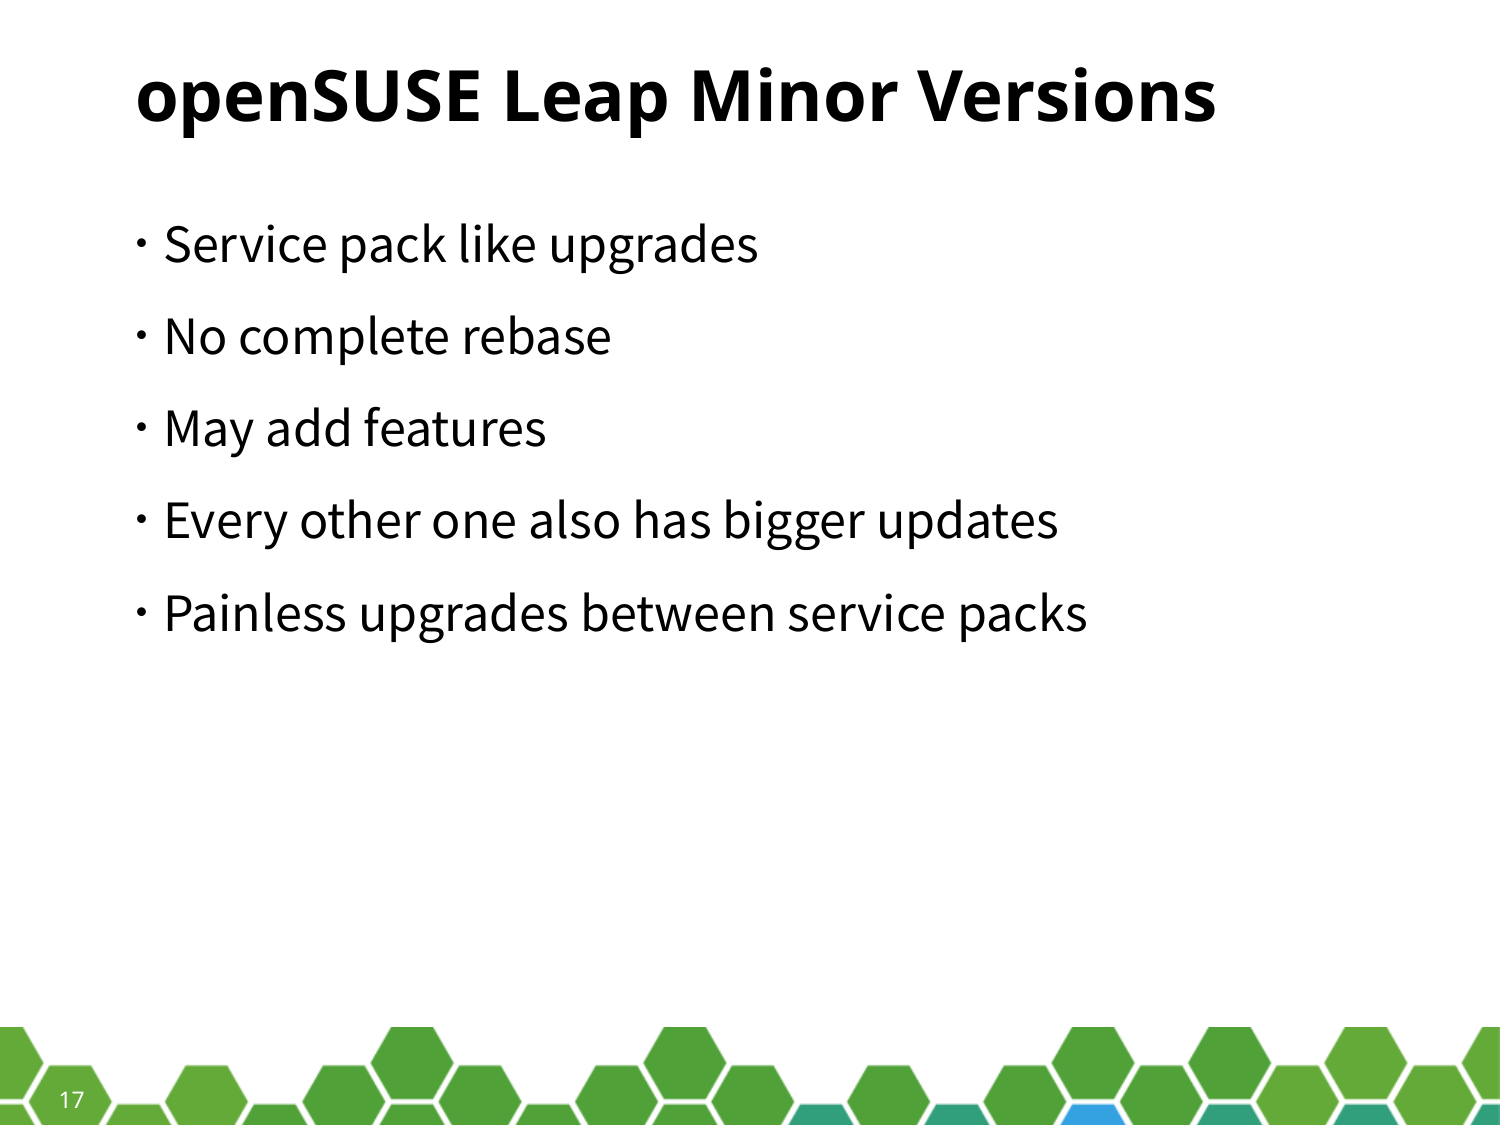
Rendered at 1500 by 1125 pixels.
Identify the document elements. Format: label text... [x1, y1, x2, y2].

picture [0, 1027, 1500, 1125]
list Service pack like upgrades No complete rebase May add features Every other one also has bigger updates Painless upgrades between service packs [135, 208, 1372, 862]
title openSUSE Leap Minor Versions [135, 12, 1372, 175]
